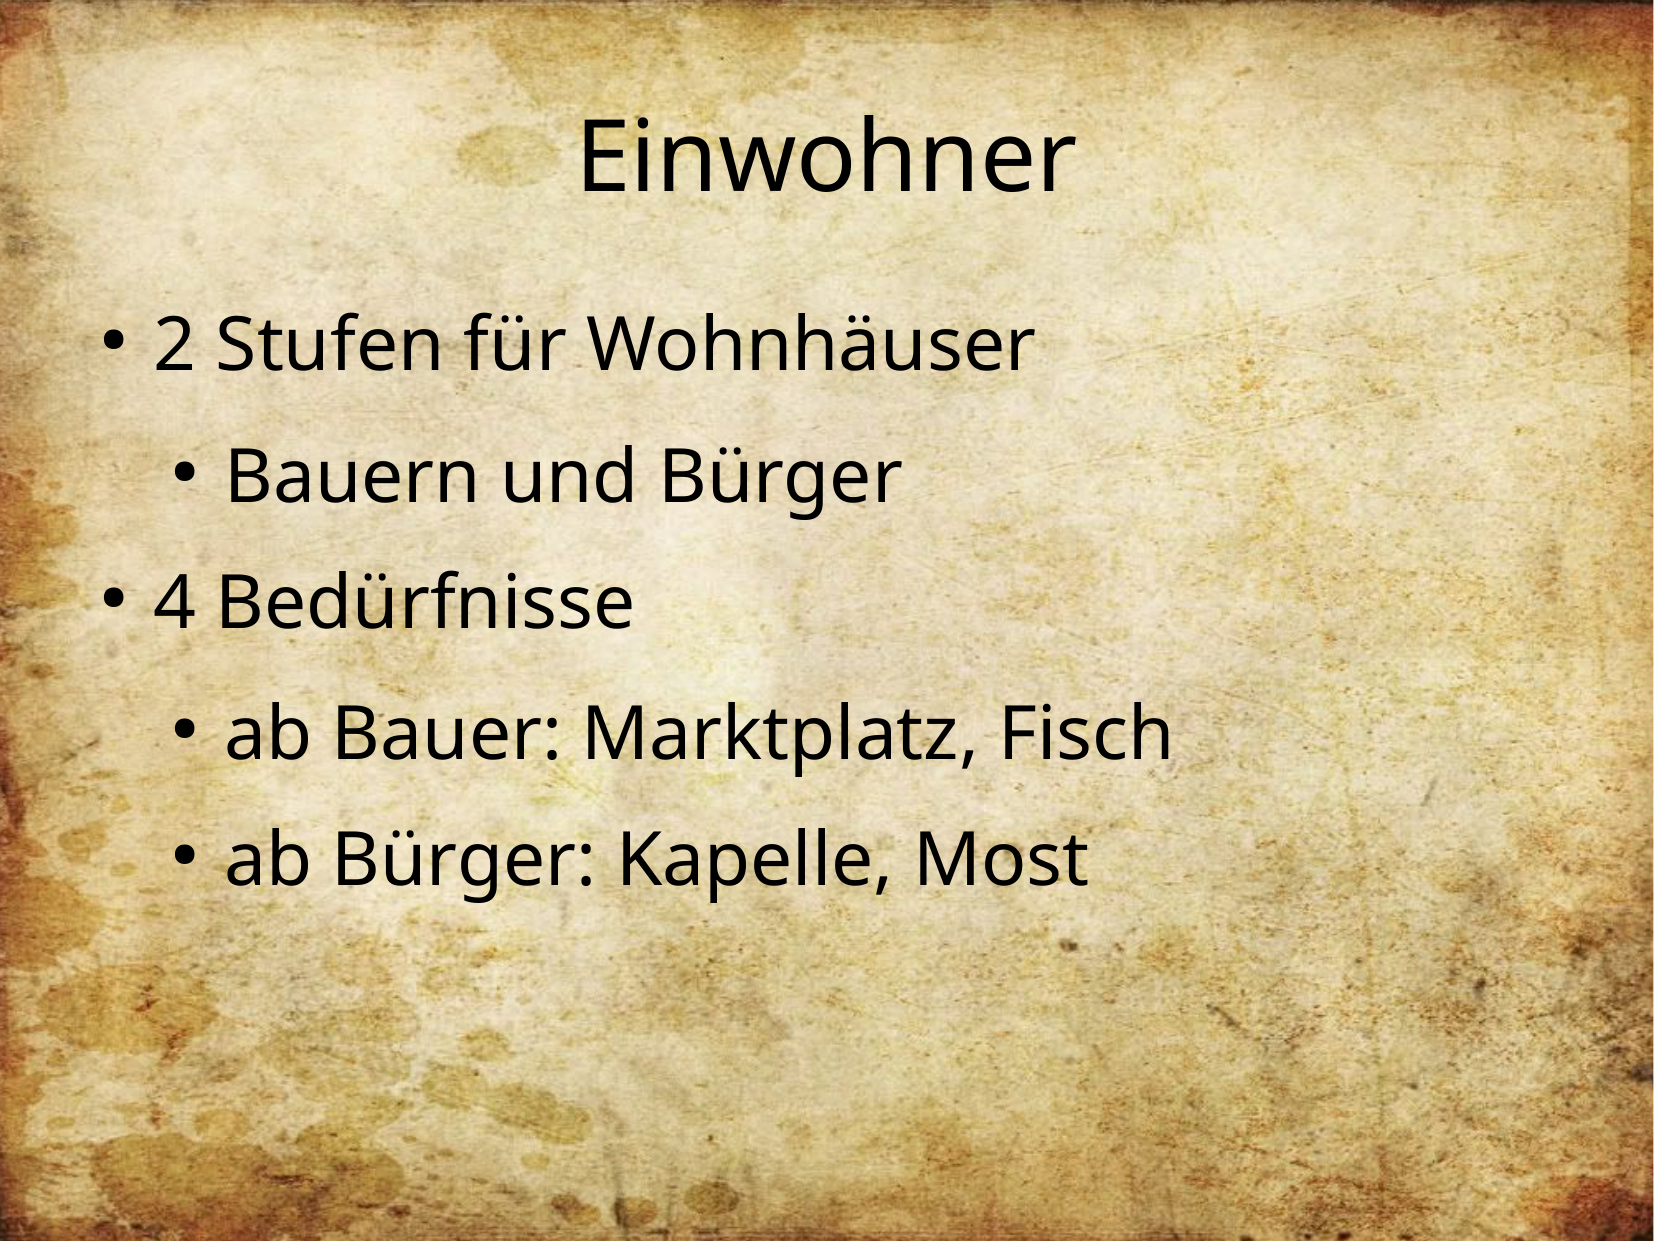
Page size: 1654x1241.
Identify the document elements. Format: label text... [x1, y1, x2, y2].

picture [0, 0, 1654, 1241]
title Einwohner [82, 49, 1571, 257]
list 2 Stufen für Wohnhäuser Bauern und Bürger 4 Bedürfnisse ab Bauer: Marktplatz, Fisch ab Bürger: Kapelle, Most [82, 290, 1571, 1109]
